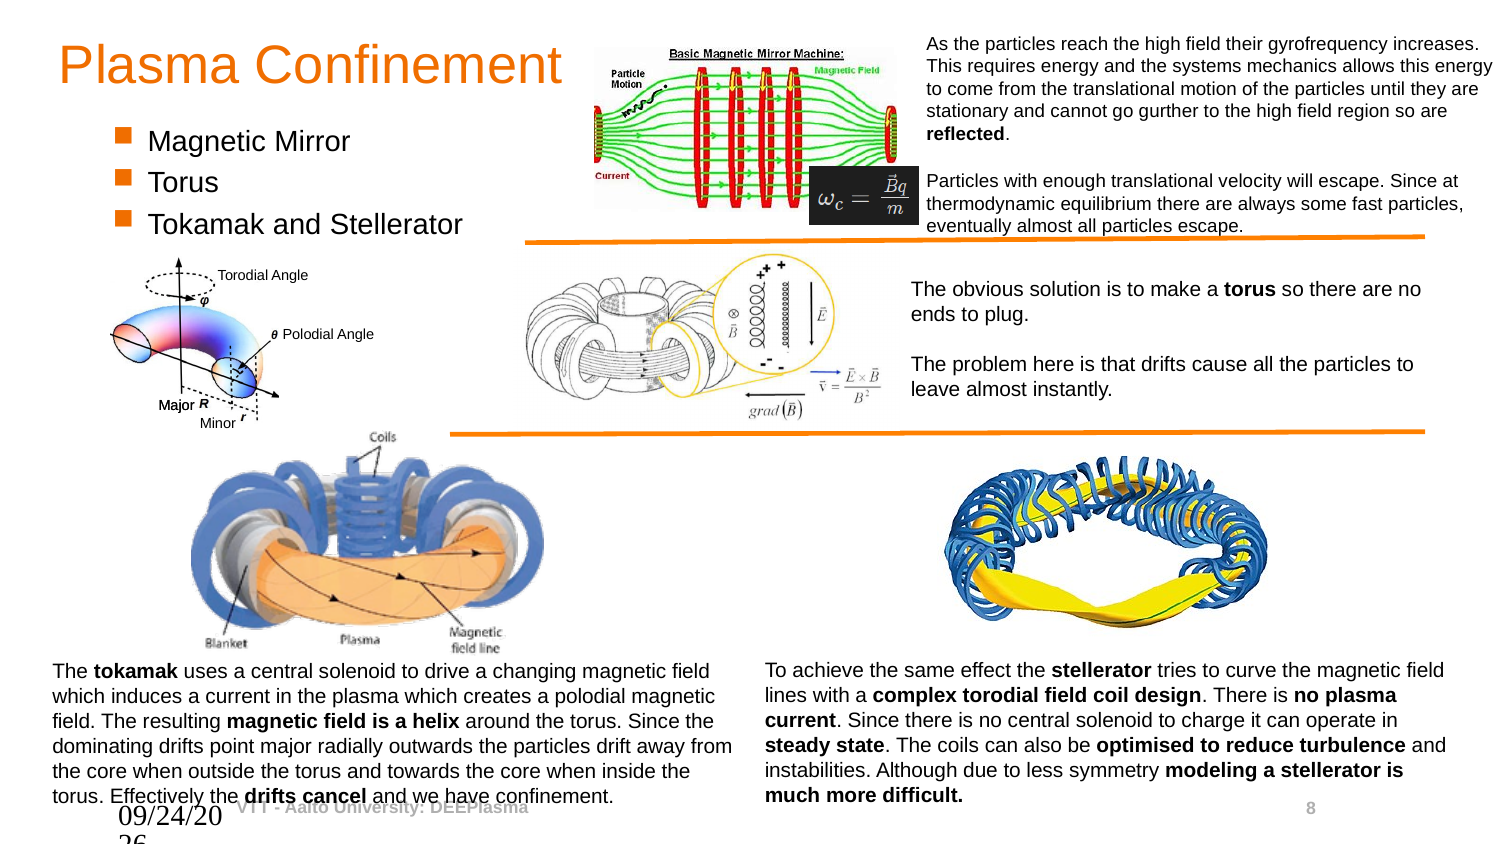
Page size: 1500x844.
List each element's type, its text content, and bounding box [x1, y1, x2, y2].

picture [110, 256, 279, 424]
picture [937, 440, 1275, 649]
text_box Major [143, 388, 210, 420]
list Magnetic Mirror Torus Tokamak and Stellerator [112, 122, 557, 263]
text_box The obvious solution is to make a torus so there are no ends to plug. The problem here is that drifts cause all the particles to leave almost instantly. [900, 268, 1463, 400]
title Plasma Confinement [59, 31, 911, 92]
text_box As the particles reach the high field their gyrofrequency increases. This requires energy and the systems mechanics allows this energy to come from the translational motion of the particles until they are stationary and cannot go gurther to the high field region so are reflected. Particles with enough translational velocity will escape. Since at thermodynamic equilibrium there are always some fast particles, eventually almost all particles escape. [911, 23, 1500, 231]
text_box The tokamak uses a central solenoid to drive a changing magnetic field which induces a current in the plasma which creates a polodial magnetic field. The resulting magnetic field is a helix around the torus. Since the dominating drifts point major radially outwards the particles drift away from the core when outside the torus and towards the core when inside the torus. Effectively the drifts cancel and we have confinement. [37, 650, 750, 806]
text_box Minor [185, 406, 251, 438]
text_box Torodial Angle [202, 258, 324, 290]
text_box To achieve the same effect the stellerator tries to curve the magnetic field lines with a complex torodial field coil design. There is no plasma current. Since there is no central solenoid to charge it can operate in steady state. The coils can also be optimised to reduce turbulence and instabilities. Although due to less symmetry modeling a stellerator is much more difficult. [750, 649, 1463, 827]
picture [191, 245, 900, 656]
text_box Polodial Angle [267, 317, 390, 349]
picture [594, 47, 919, 225]
